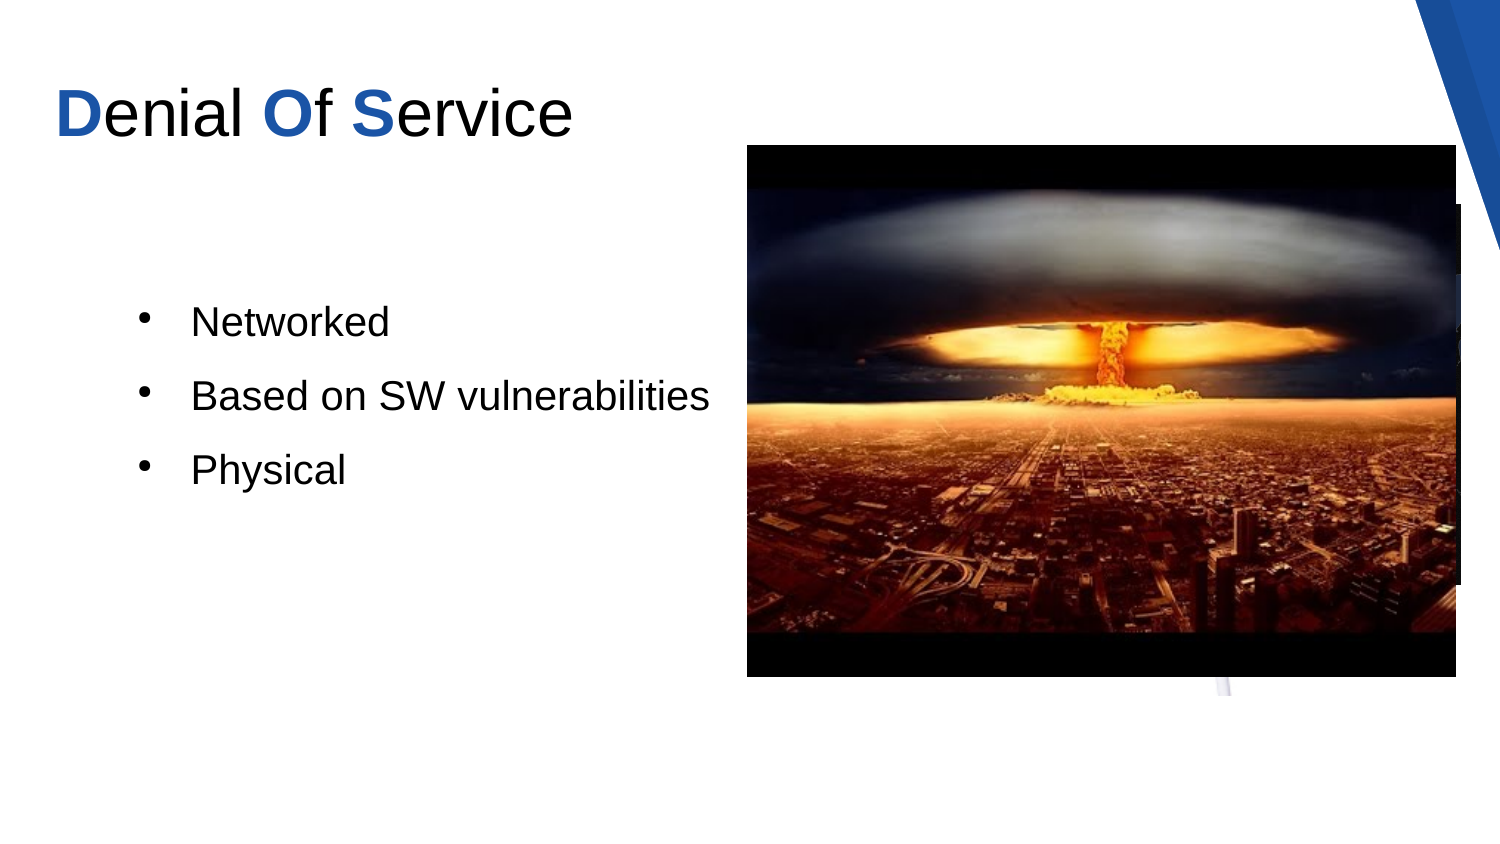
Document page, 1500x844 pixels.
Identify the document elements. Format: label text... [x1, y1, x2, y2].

title Denial Of Service [40, 97, 829, 166]
picture [747, 145, 1461, 696]
list Networked Based on SW vulnerabilities Physical [104, 205, 747, 601]
